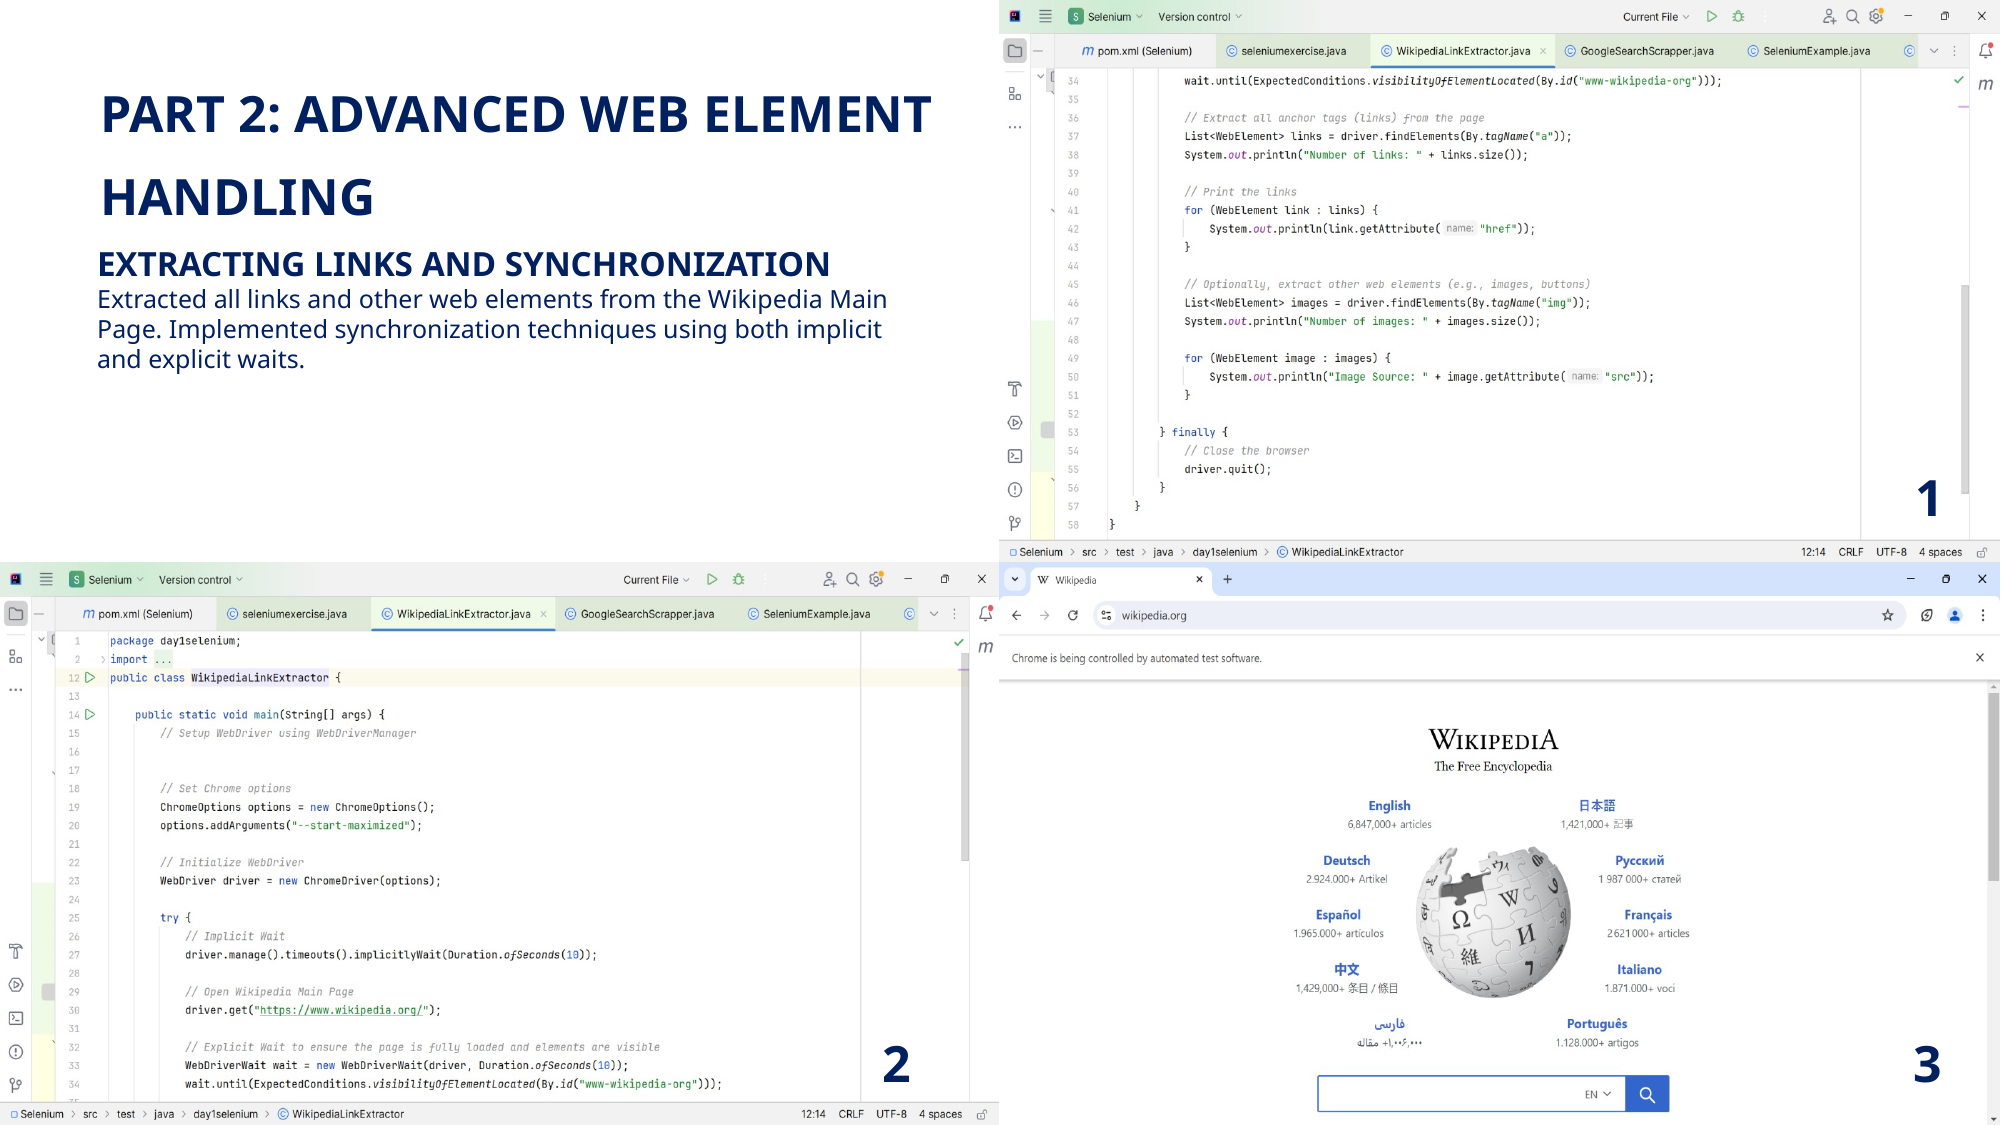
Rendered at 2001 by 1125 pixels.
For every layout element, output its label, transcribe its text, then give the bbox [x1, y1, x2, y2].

text_box 2 [867, 1025, 969, 1101]
text_box 3 [1898, 1025, 2000, 1101]
text_box PART 2: ADVANCED WEB ELEMENT HANDLING [100, 59, 999, 212]
text_box 1 [1900, 458, 2000, 535]
text_box EXTRACTING LINKS AND SYNCHRONIZATION Extracted all links and other web elements from the Wikipedia Main Page. Implemented synchronization techniques using both implicit and explicit waits. [97, 243, 905, 385]
picture [0, 0, 2000, 1125]
